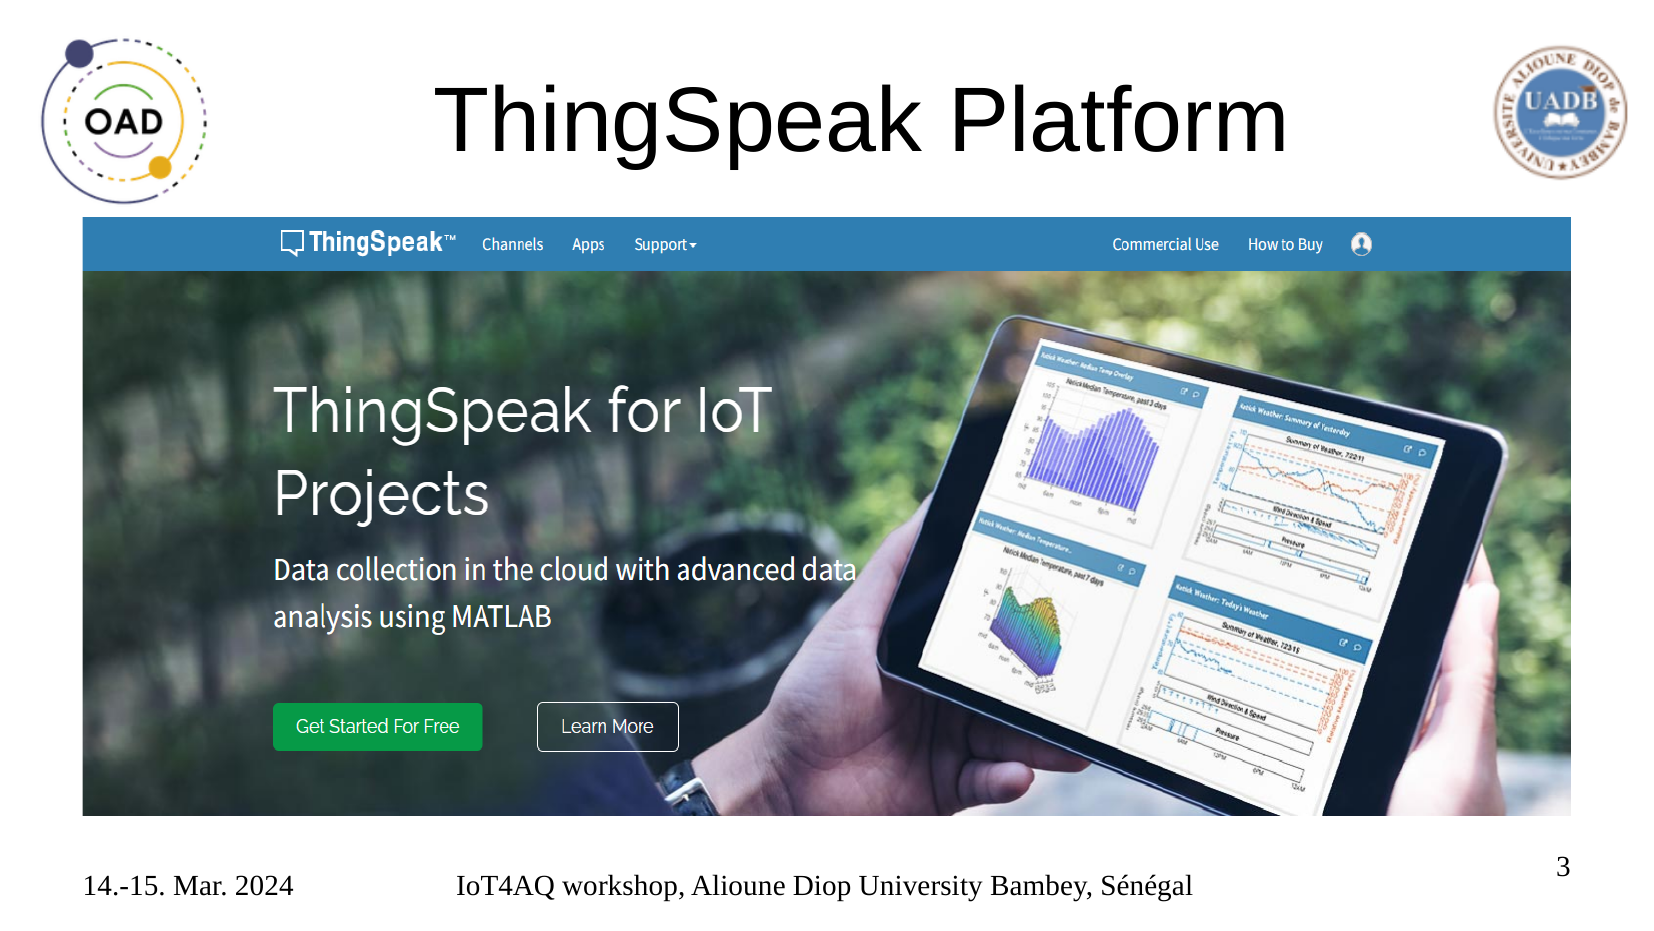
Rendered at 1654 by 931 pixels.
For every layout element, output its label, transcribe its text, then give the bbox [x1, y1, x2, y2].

slide_number <number> [1312, 847, 1571, 912]
title ThingSpeak Platform [278, 37, 1446, 193]
slide_number 14.-15. Mar. 2024 [82, 866, 338, 931]
picture [0, 24, 1571, 820]
picture [1482, 37, 1641, 188]
footer IoT4AQ workshop, Alioune Diop University Bambey, Sénégal [338, 866, 1313, 931]
